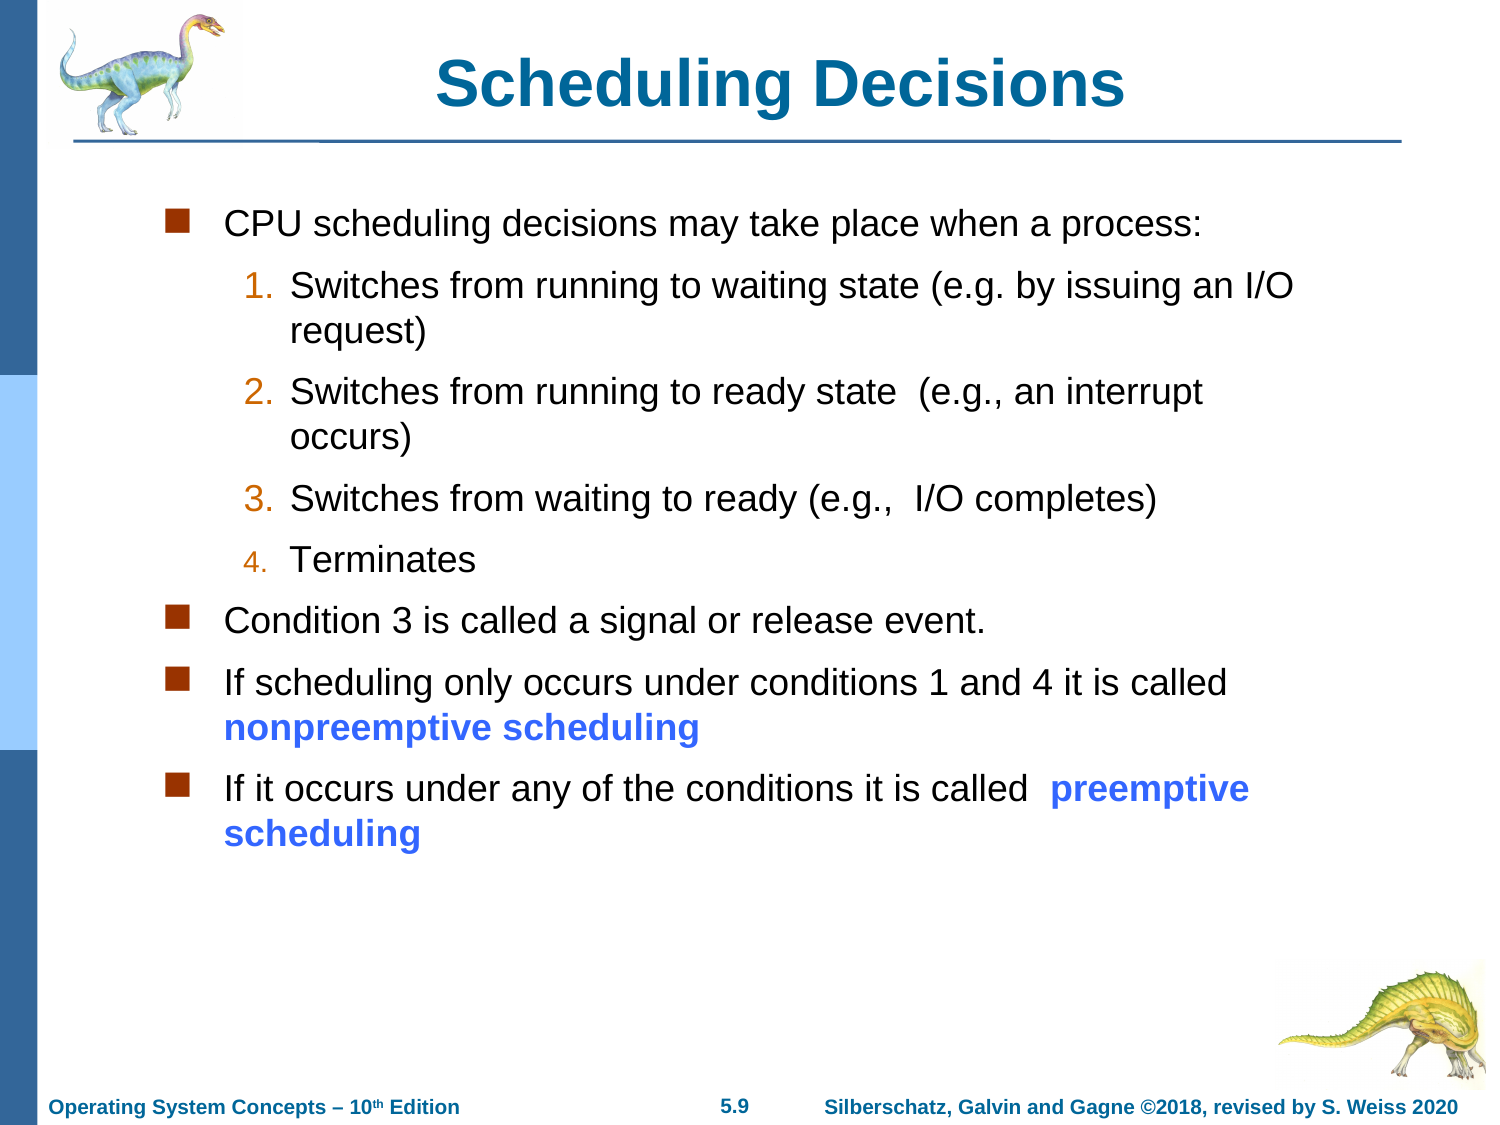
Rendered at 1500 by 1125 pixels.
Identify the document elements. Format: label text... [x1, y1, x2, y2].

text_box Scheduling Decisions [137, 33, 1426, 128]
picture [46, 0, 243, 149]
picture [1141, 1099, 1149, 1104]
text_box CPU scheduling decisions may take place when a process: 1. Switches from running to waiting state (e.g. by issuing an I/O request) 2. Switches from running to ready state (e.g., an interrupt occurs) 3. Switches from waiting to ready (e.g., I/O completes) Terminates Condition 3 is called a signal or release event. If scheduling only occurs under conditions 1 and 4 it is called nonpreemptive scheduling If it occurs under any of the conditions it is called preemptive scheduling [153, 191, 1313, 978]
picture [1275, 959, 1486, 1090]
